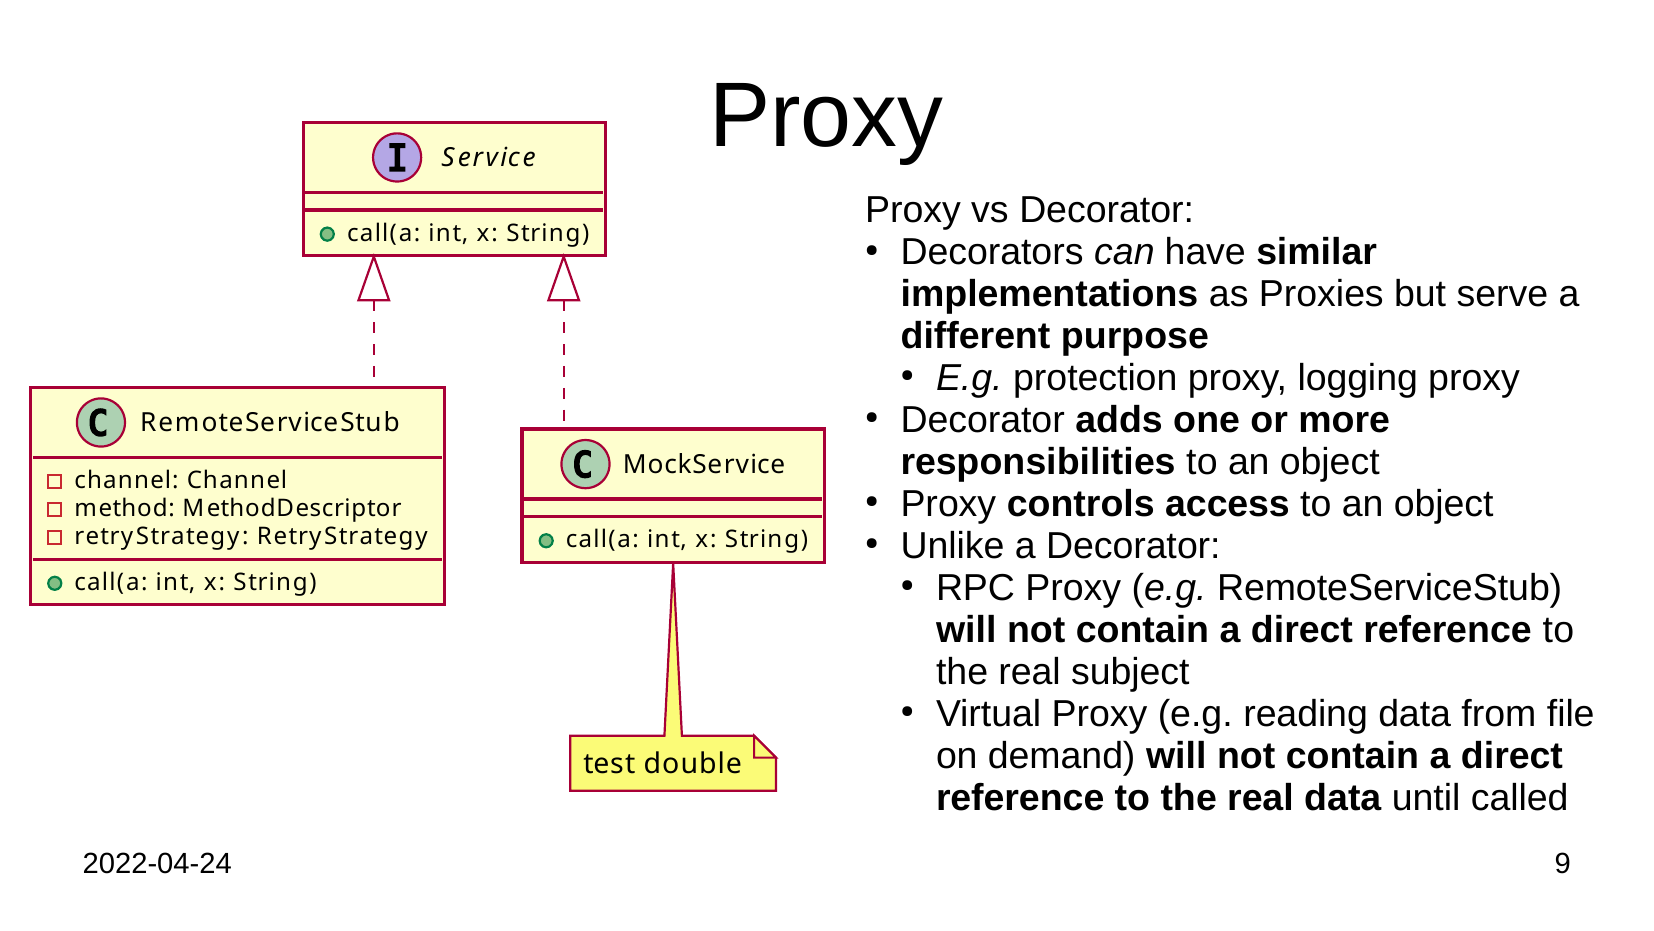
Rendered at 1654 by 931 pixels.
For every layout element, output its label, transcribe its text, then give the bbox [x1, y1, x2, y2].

text_box Proxy vs Decorator: Decorators can have similar implementations as Proxies but serve a different purpose E.g. protection proxy, logging proxy Decorator adds one or more responsibilities to an object Proxy controls access to an object Unlike a Decorator: RPC Proxy (e.g. RemoteServiceStub) will not contain a direct reference to the real subject Virtual Proxy (e.g. reading data from file on demand) will not contain a direct reference to the real data until called [850, 180, 1619, 910]
title Proxy [82, 37, 1571, 193]
picture [14, 106, 839, 806]
